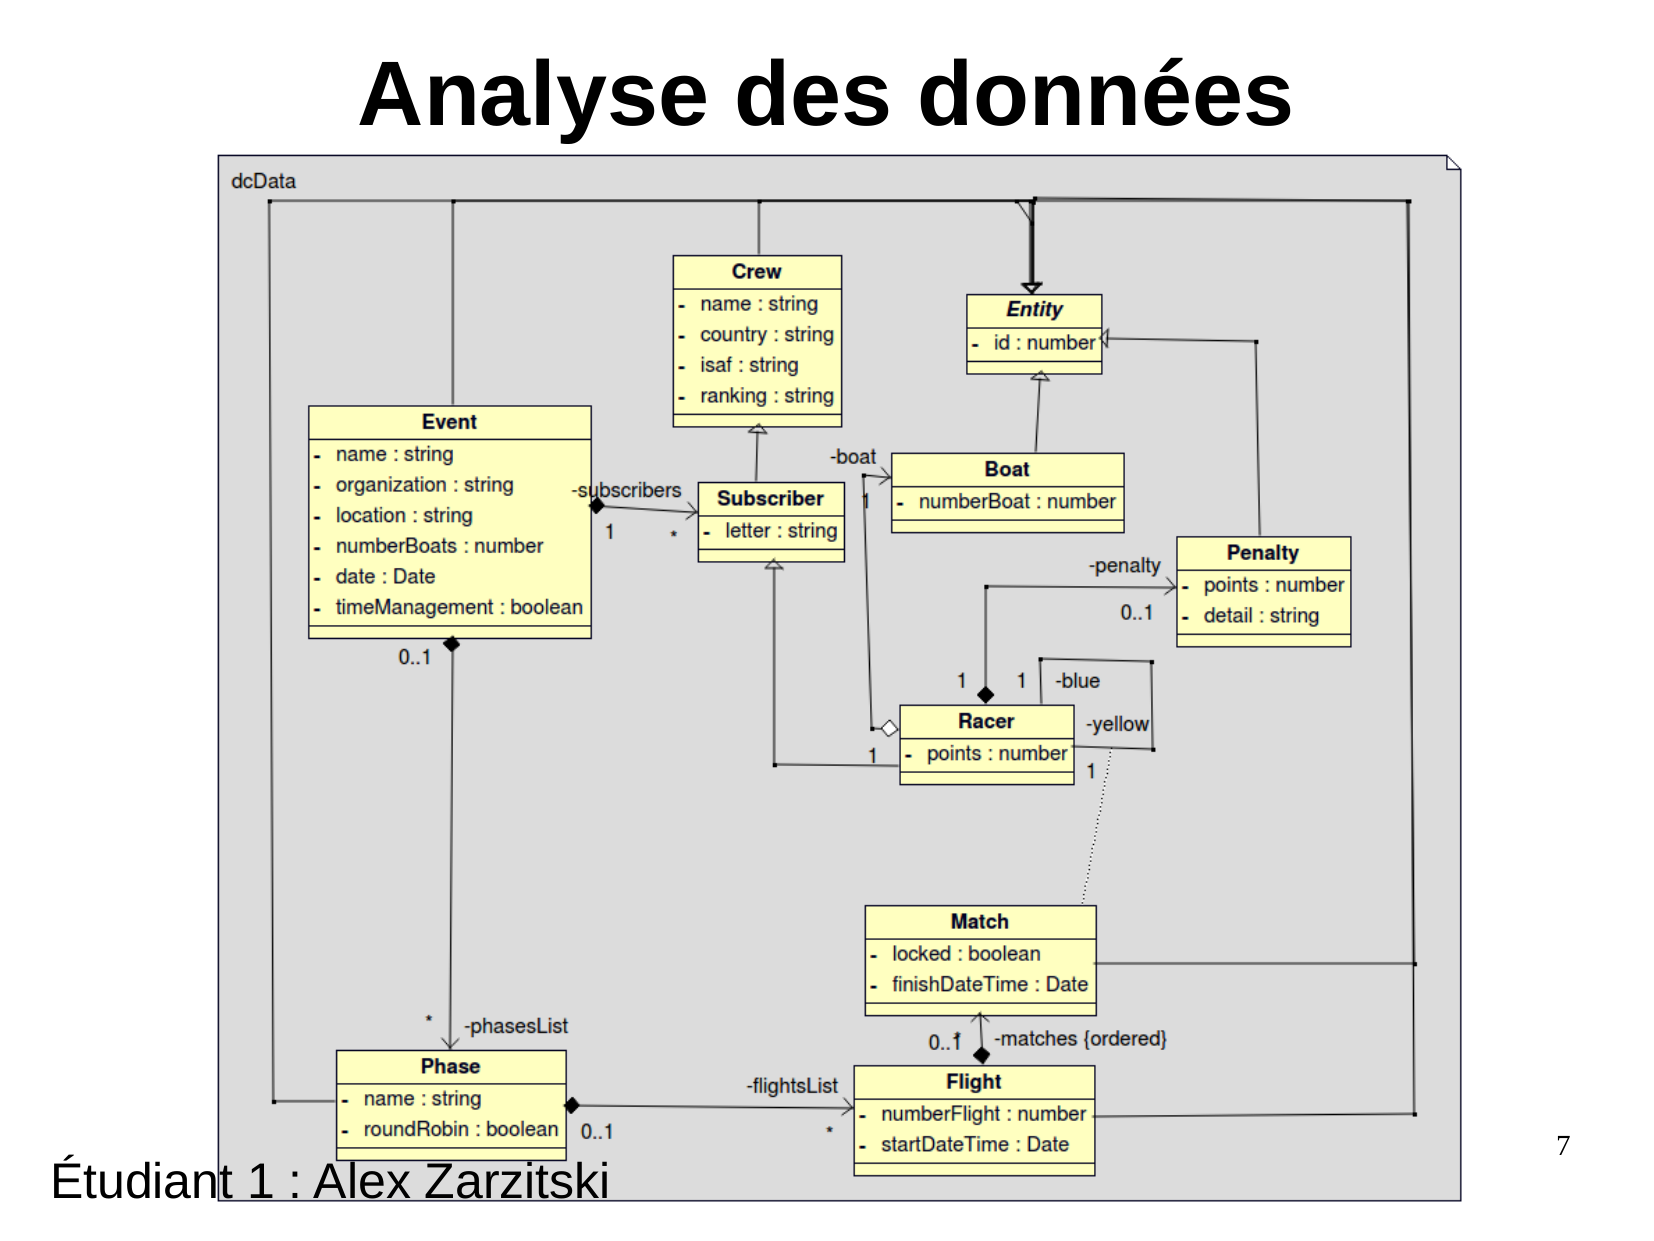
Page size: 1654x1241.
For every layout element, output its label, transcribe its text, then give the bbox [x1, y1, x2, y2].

title Analyse des données [82, 0, 1571, 198]
picture [165, 198, 1477, 1217]
text_box Étudiant 1 : Alex Zarzitski [35, 1145, 632, 1217]
